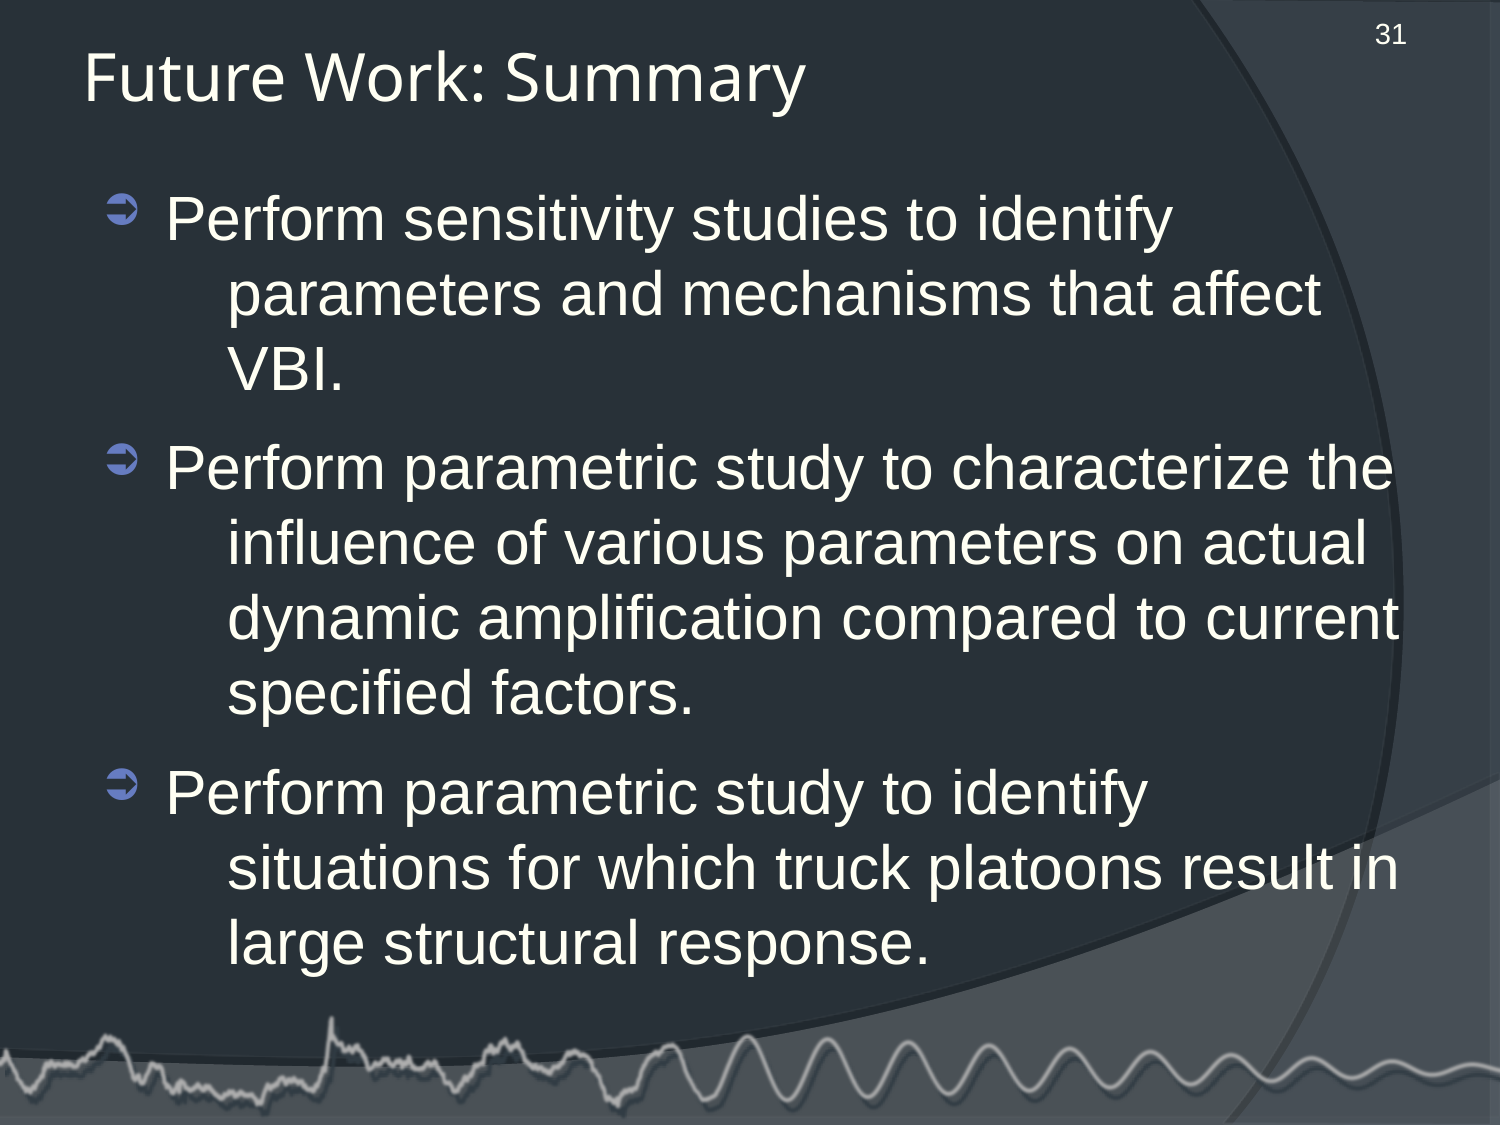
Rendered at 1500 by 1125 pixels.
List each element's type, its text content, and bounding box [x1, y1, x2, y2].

text_box <number> [1374, 0, 1500, 60]
title Future Work: Summary [75, 24, 1426, 125]
list Perform sensitivity studies to identify parameters and mechanisms that affect VBI. Perform parametric study to characterize the influence of various parameters on actual dynamic amplification compared to current specified factors. Perform parametric study to identify situations for which truck platoons result in large structural response. [75, 149, 1426, 1005]
picture [0, 987, 1500, 1125]
